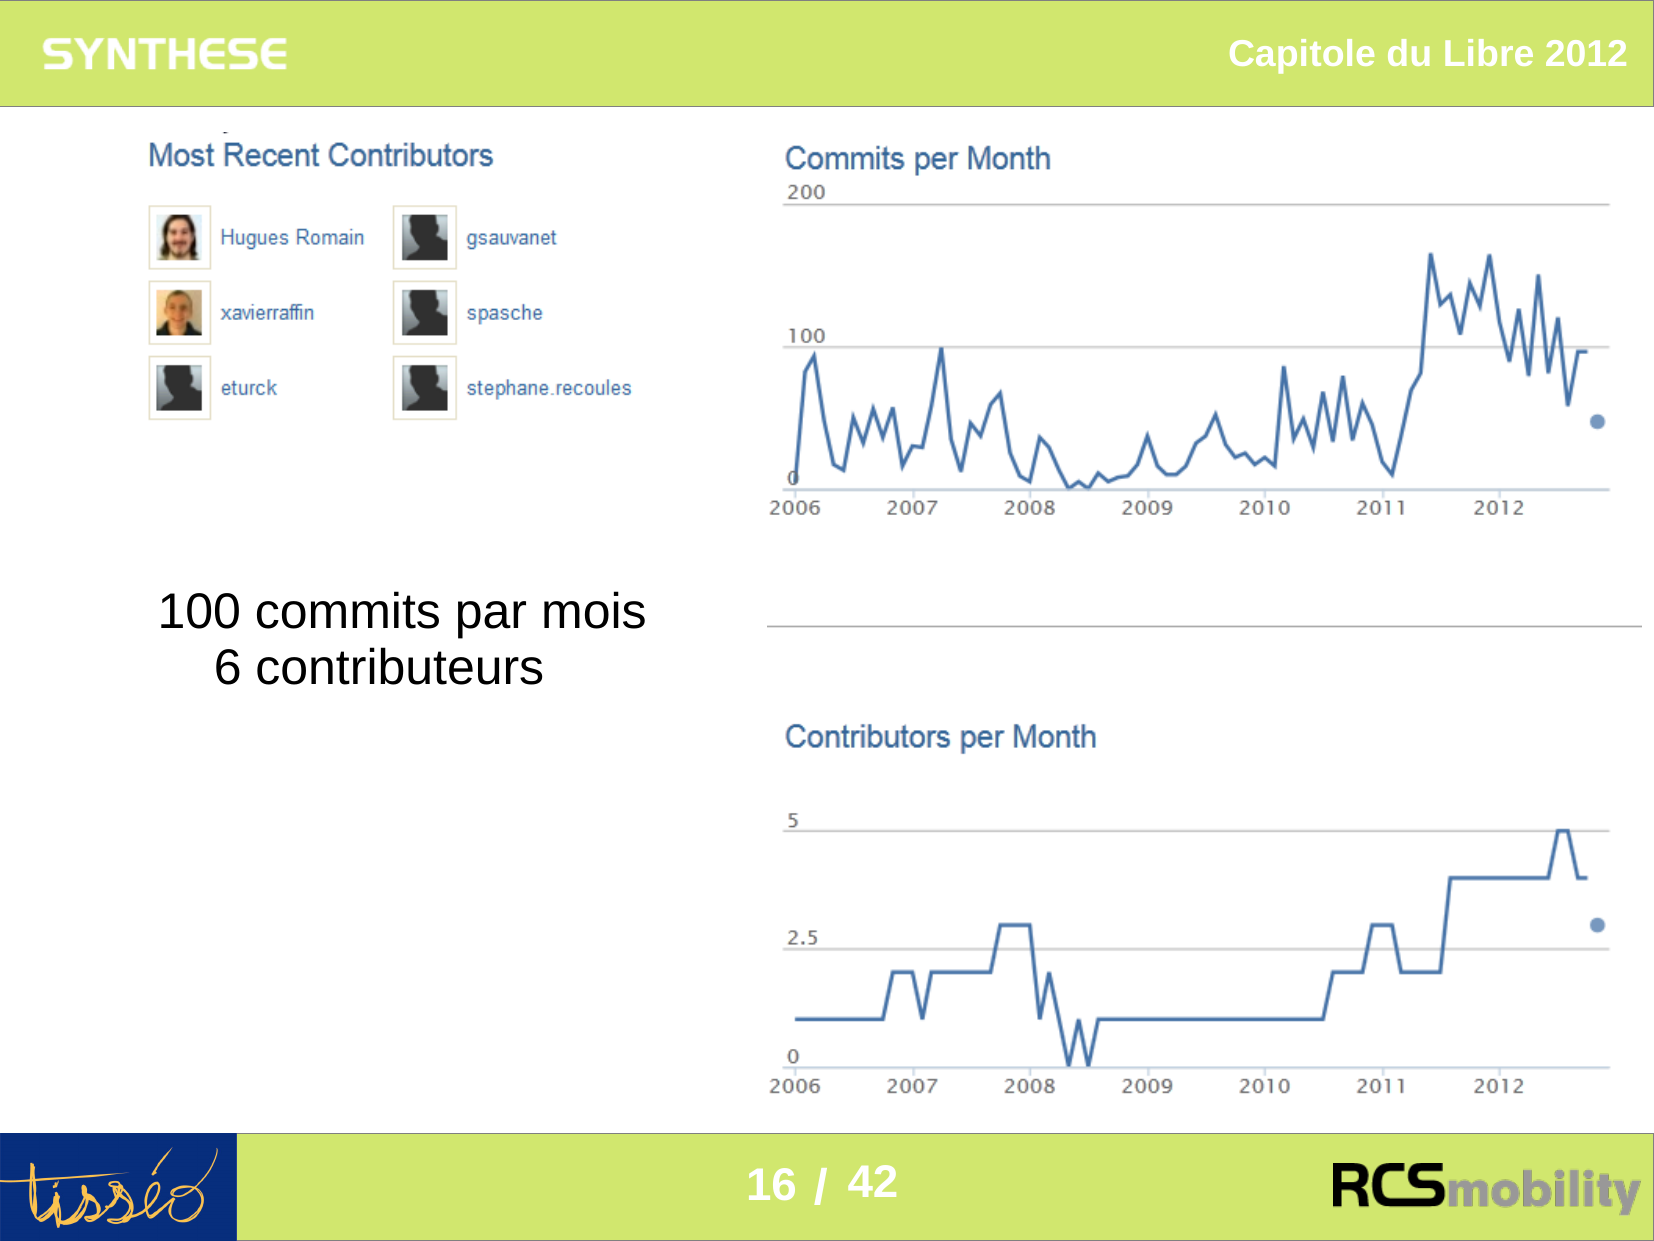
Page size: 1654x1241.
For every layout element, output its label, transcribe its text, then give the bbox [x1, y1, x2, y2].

picture [116, 132, 656, 461]
text_box <numéro> [560, 1151, 812, 1241]
picture [0, 1133, 237, 1241]
text_box 42 [832, 1149, 968, 1229]
picture [41, 35, 292, 73]
text_box Capitole du Libre 2012 [0, 0, 1654, 107]
text_box / [237, 1133, 1654, 1241]
picture [1333, 1163, 1642, 1217]
picture [767, 118, 1642, 1123]
subtitle 100 commits par mois 6 contributeurs [82, 141, 767, 1087]
